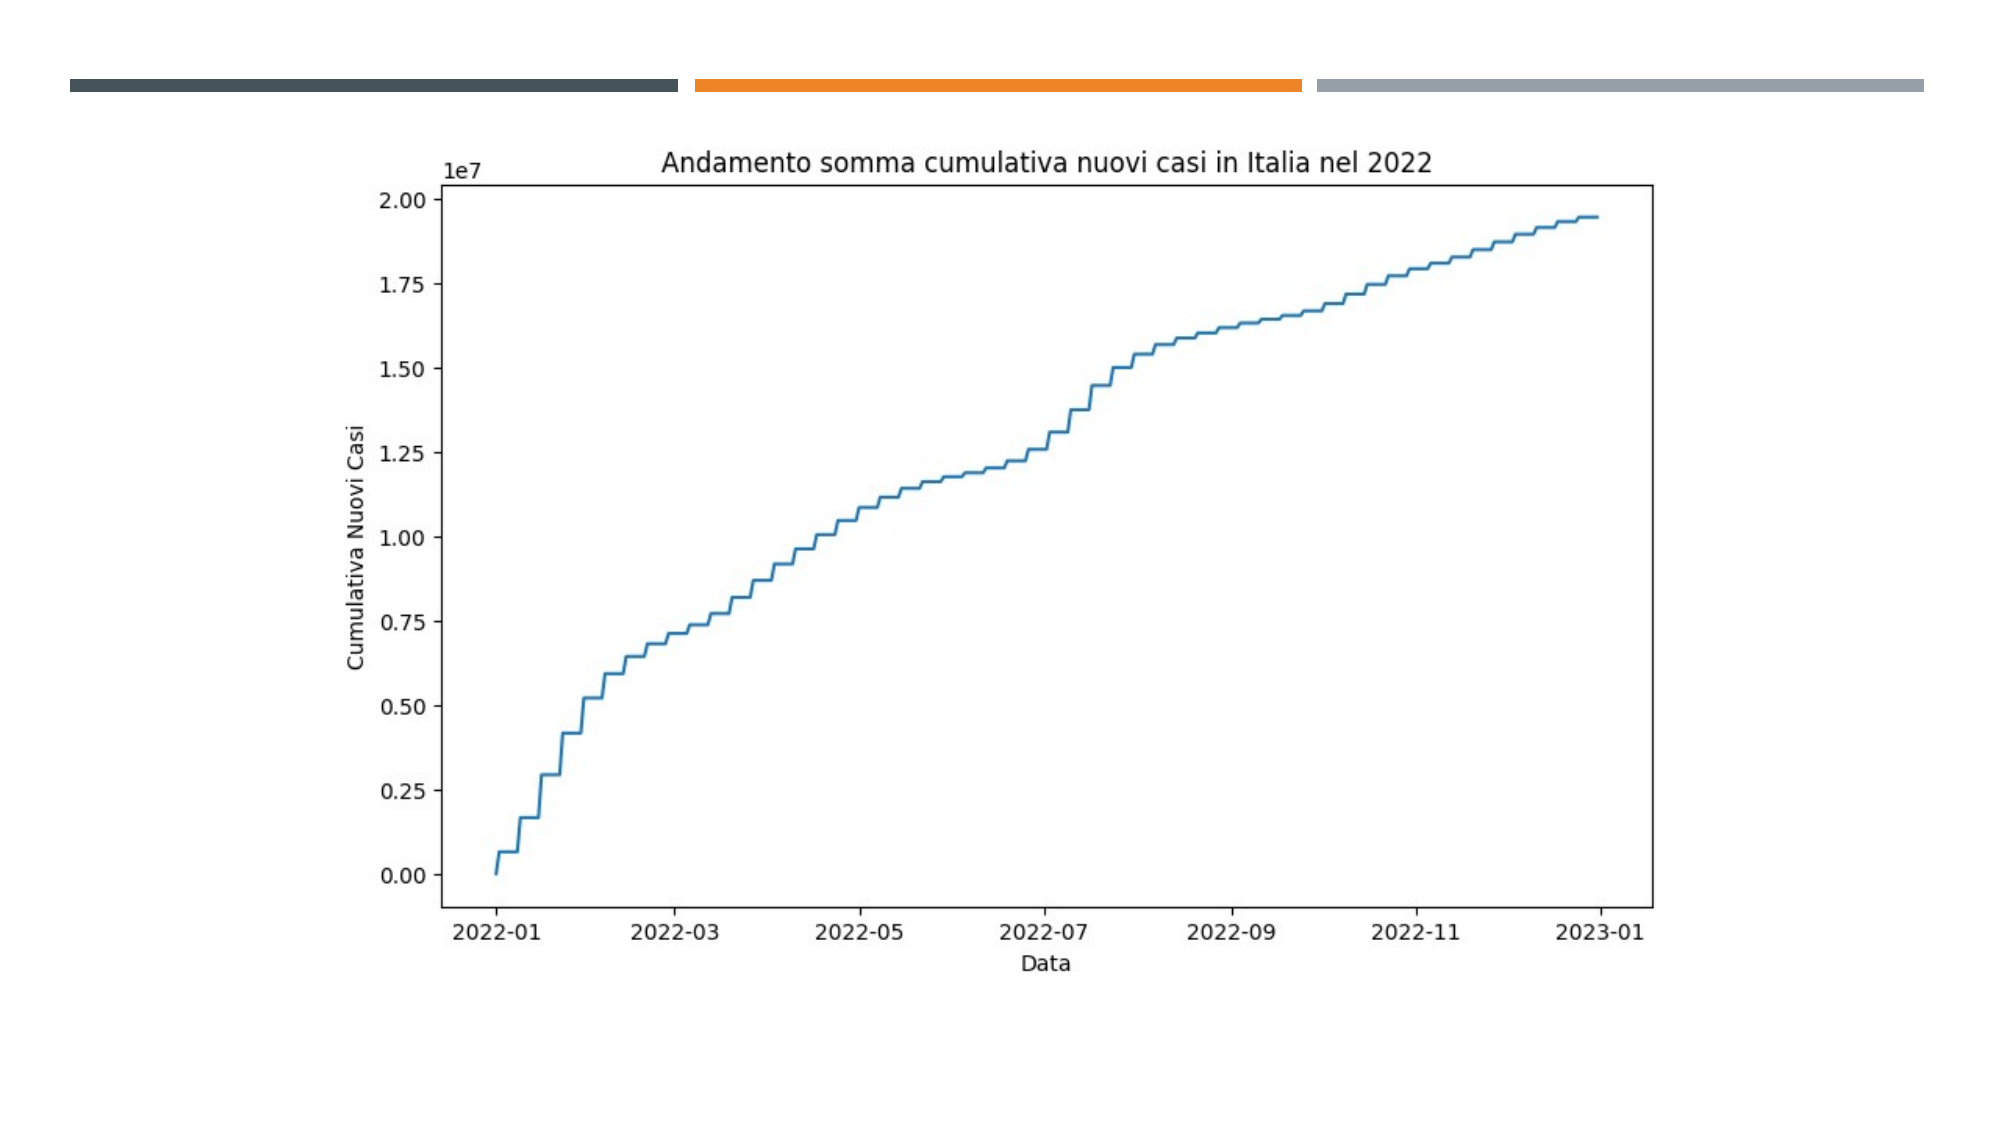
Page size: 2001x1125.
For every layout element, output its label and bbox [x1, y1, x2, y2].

picture [332, 135, 1668, 990]
